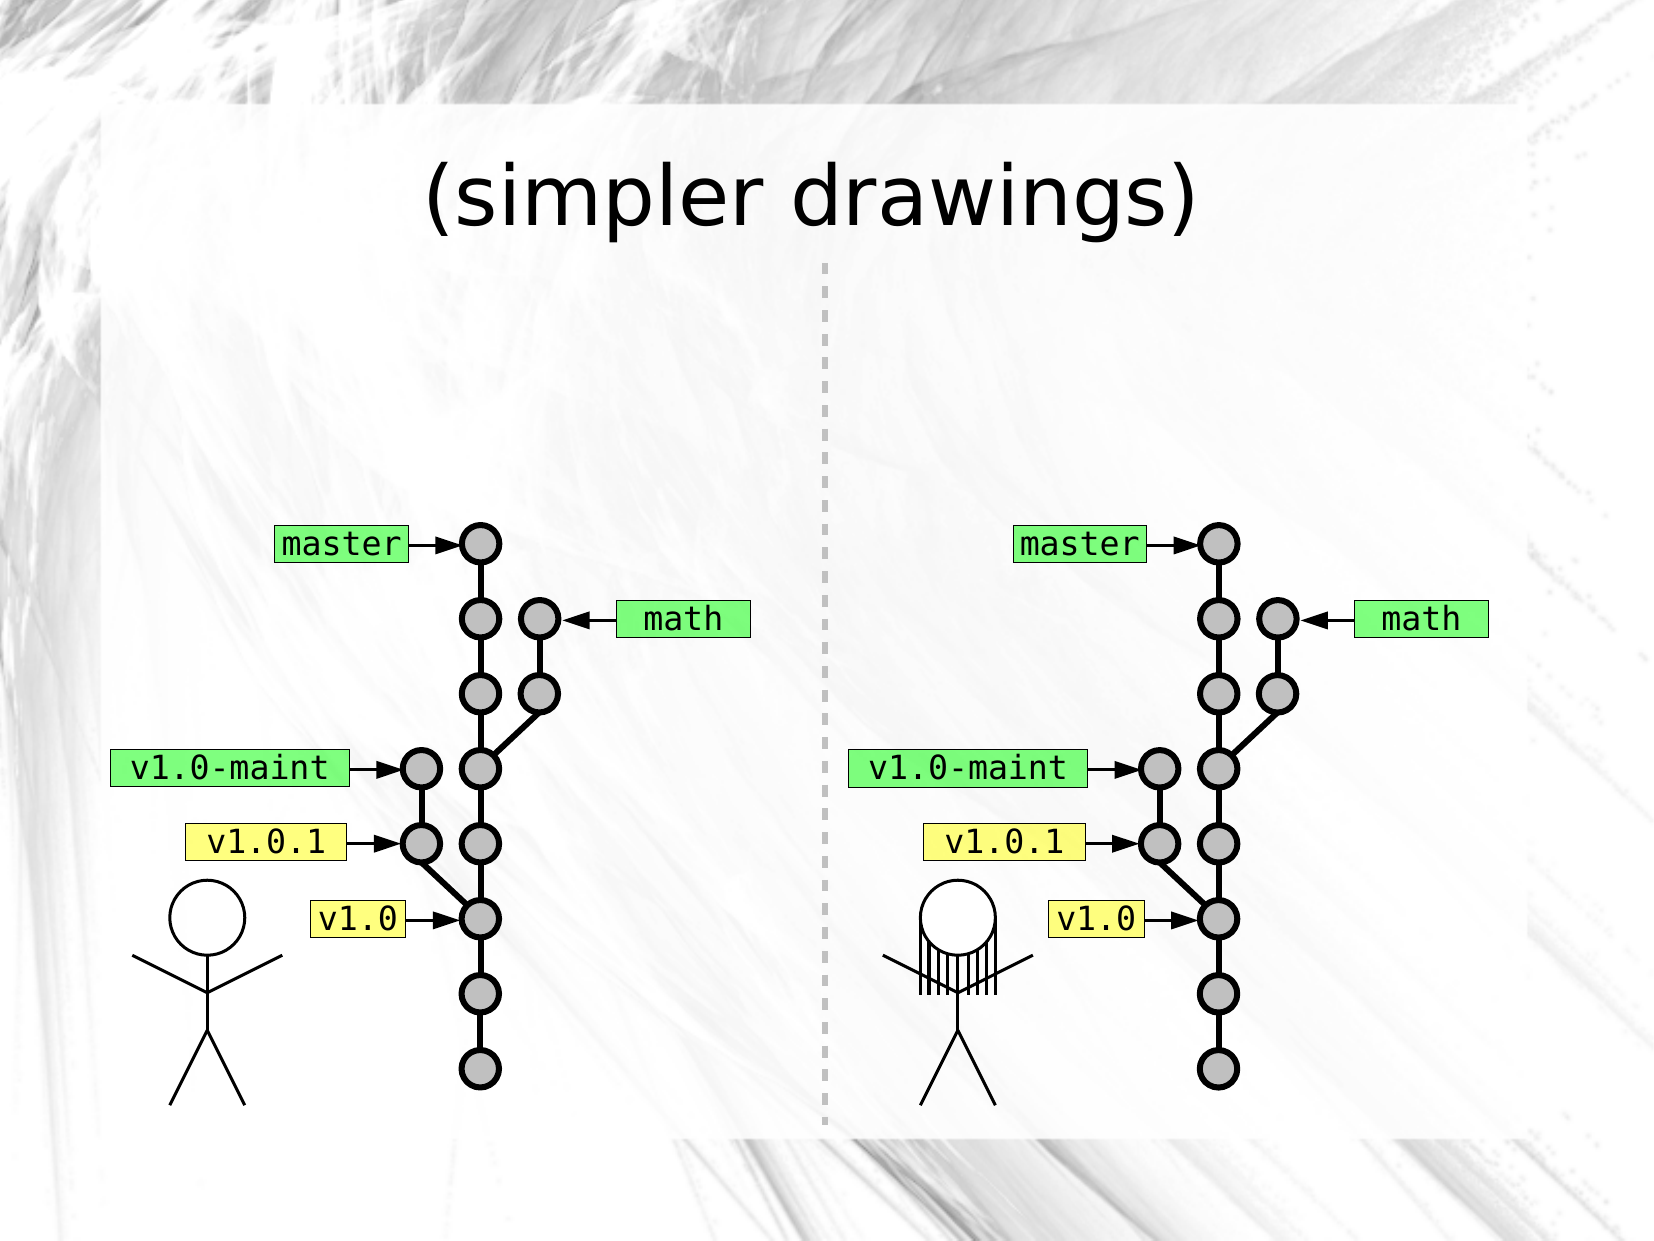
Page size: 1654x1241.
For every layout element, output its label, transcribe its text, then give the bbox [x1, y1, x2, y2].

text_box [1259, 600, 1297, 638]
text_box [1199, 975, 1238, 1013]
text_box [461, 975, 500, 1013]
text_box master [1013, 525, 1147, 563]
text_box [461, 1050, 500, 1088]
text_box [1200, 600, 1238, 638]
text_box [520, 675, 559, 713]
text_box v1.0-maint [110, 749, 350, 787]
text_box [1258, 675, 1297, 713]
text_box [402, 750, 441, 788]
text_box [461, 525, 500, 563]
text_box math [616, 600, 751, 638]
text_box [402, 825, 441, 863]
text_box master [274, 525, 409, 563]
text_box [461, 600, 500, 638]
text_box [1199, 1050, 1238, 1088]
text_box [1199, 750, 1238, 788]
text_box v1.0 [1048, 900, 1145, 938]
text_box v1.0-maint [848, 749, 1088, 788]
text_box [520, 600, 559, 638]
title (simpler drawings) [118, 112, 1506, 281]
text_box [1140, 825, 1179, 863]
text_box [461, 900, 500, 938]
text_box [1199, 825, 1238, 863]
text_box math [1354, 600, 1489, 638]
text_box [461, 825, 500, 863]
picture [0, 0, 1654, 1241]
text_box [1200, 525, 1238, 563]
text_box [461, 675, 500, 713]
text_box [461, 750, 500, 788]
text_box v1.0.1 [923, 823, 1086, 861]
text_box [1199, 900, 1238, 938]
text_box v1.0 [310, 900, 406, 938]
text_box [1140, 750, 1179, 788]
text_box [920, 880, 996, 956]
text_box v1.0.1 [185, 823, 347, 861]
text_box [1200, 675, 1238, 713]
